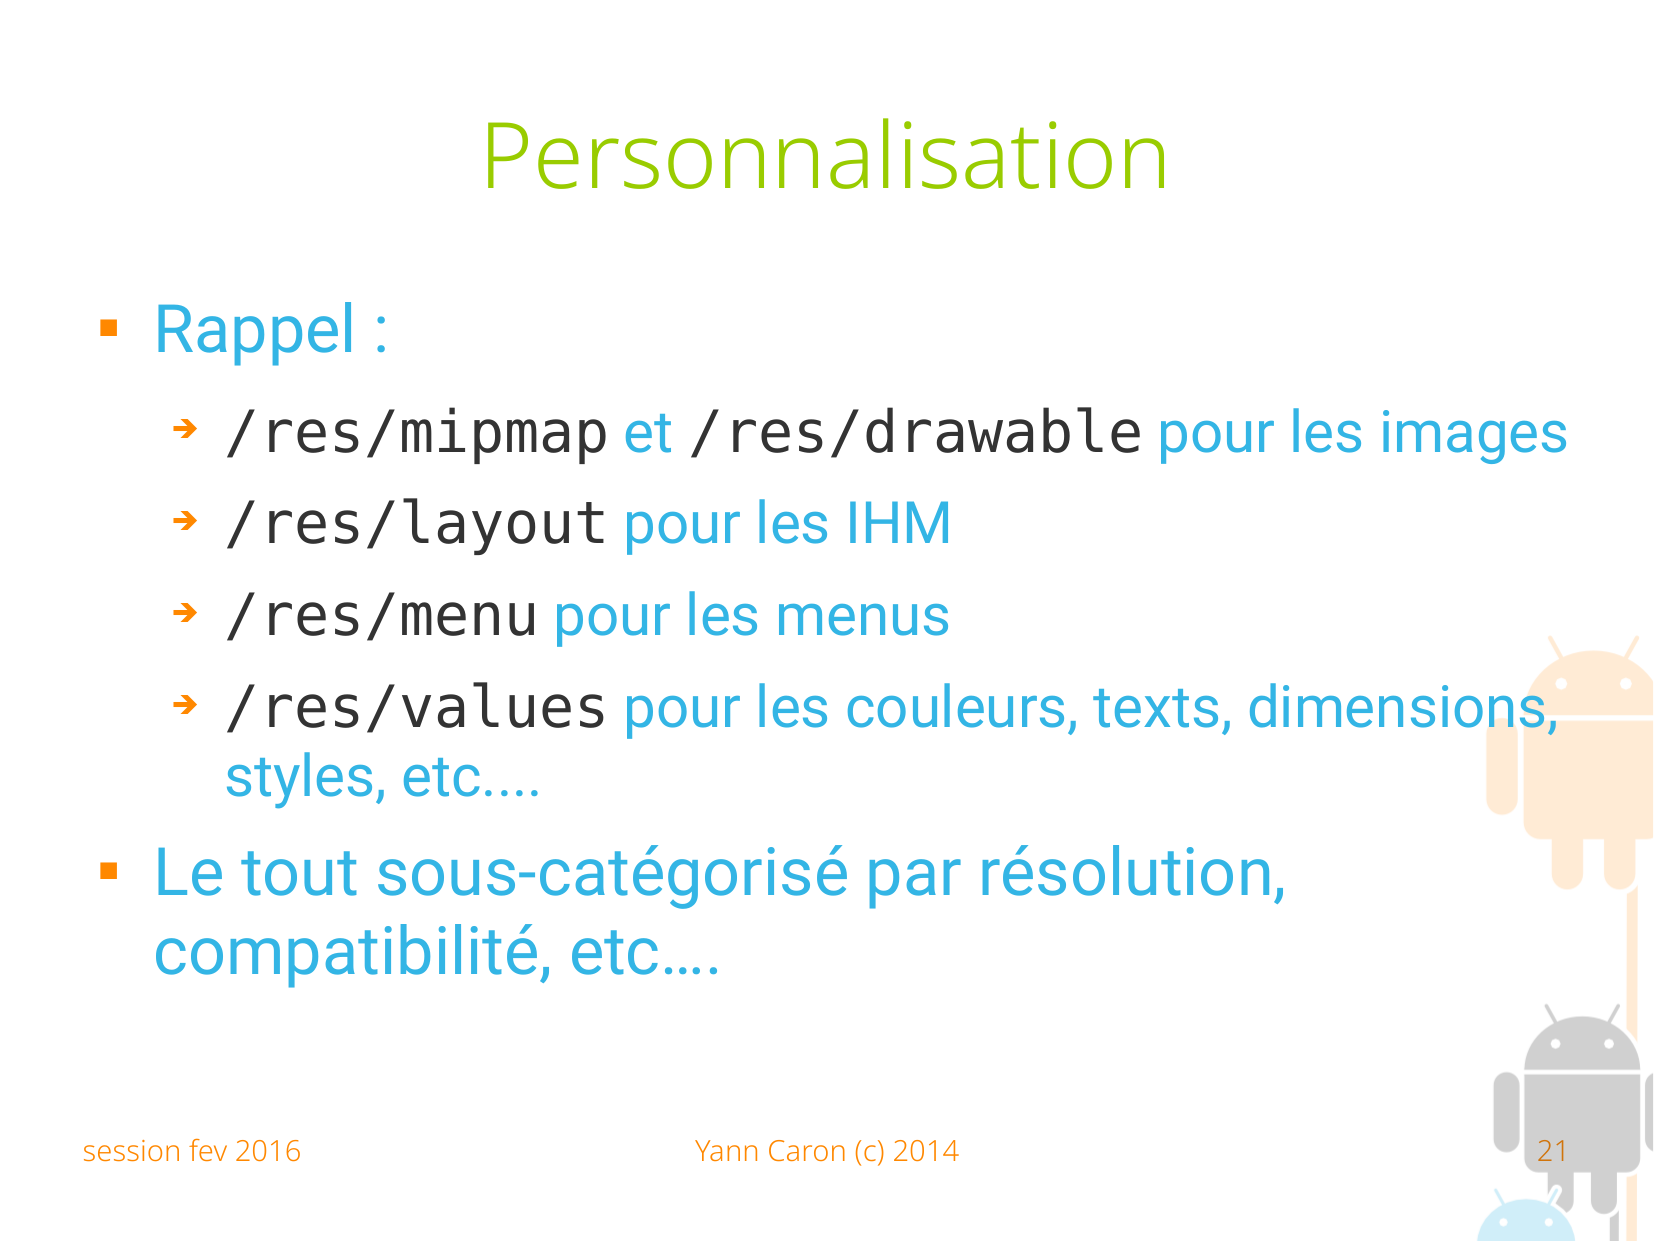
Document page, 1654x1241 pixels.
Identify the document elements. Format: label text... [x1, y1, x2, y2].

picture [240, 423, 1654, 1241]
title Personnalisation [82, 49, 1571, 257]
list Rappel : /res/mipmap et /res/drawable pour les images /res/layout pour les IHM /res/menu pour les menus /res/values pour les couleurs, texts, dimensions, styles, etc.... Le tout sous-catégorisé par résolution, compatibilité, etc…. [82, 290, 1571, 1010]
